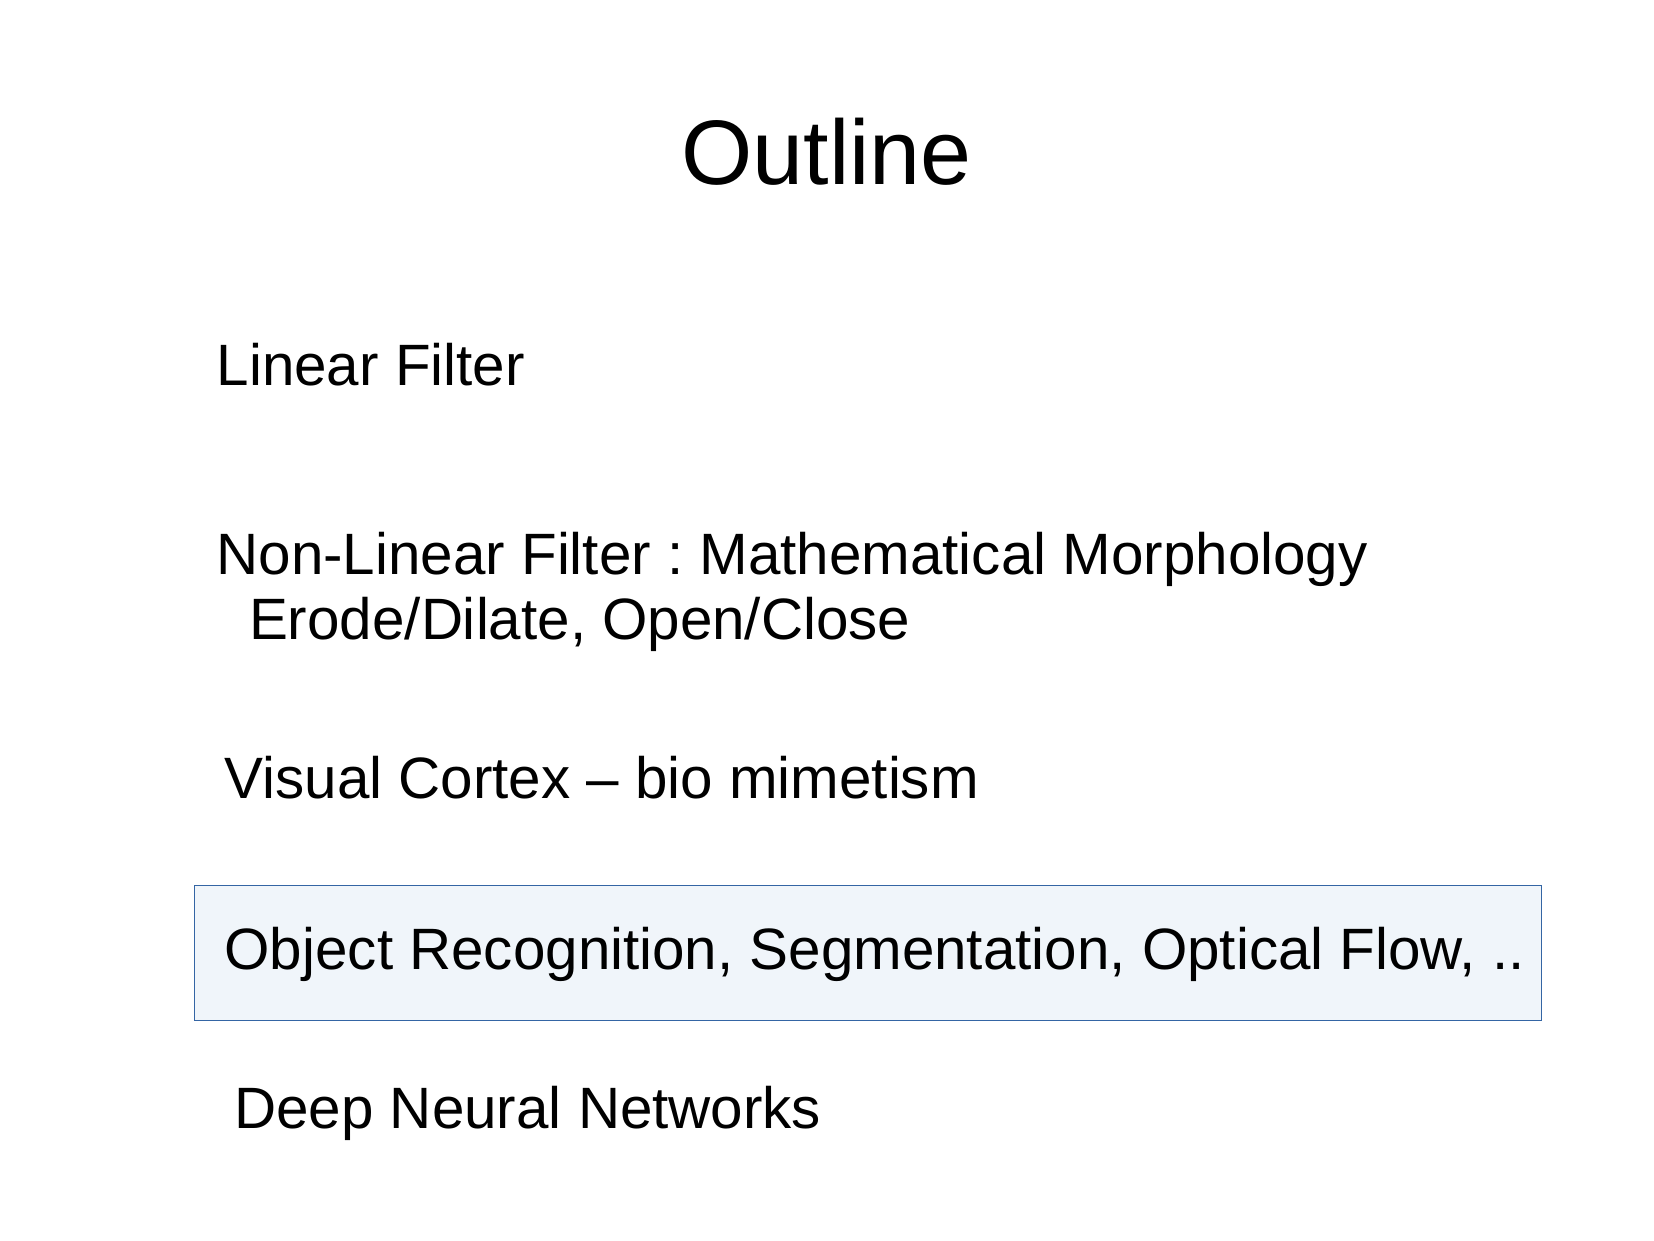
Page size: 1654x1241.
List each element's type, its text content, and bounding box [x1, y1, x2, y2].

text_box [194, 885, 1542, 1021]
text_box Visual Cortex – bio mimetism [210, 738, 996, 819]
text_box Non-Linear Filter : Mathematical Morphology Erode/Dilate, Open/Close [201, 514, 1385, 659]
text_box Object Recognition, Segmentation, Optical Flow, .. [210, 909, 1542, 990]
text_box Deep Neural Networks [219, 1068, 837, 1149]
text_box Linear Filter [201, 325, 541, 406]
title Outline [82, 49, 1571, 257]
